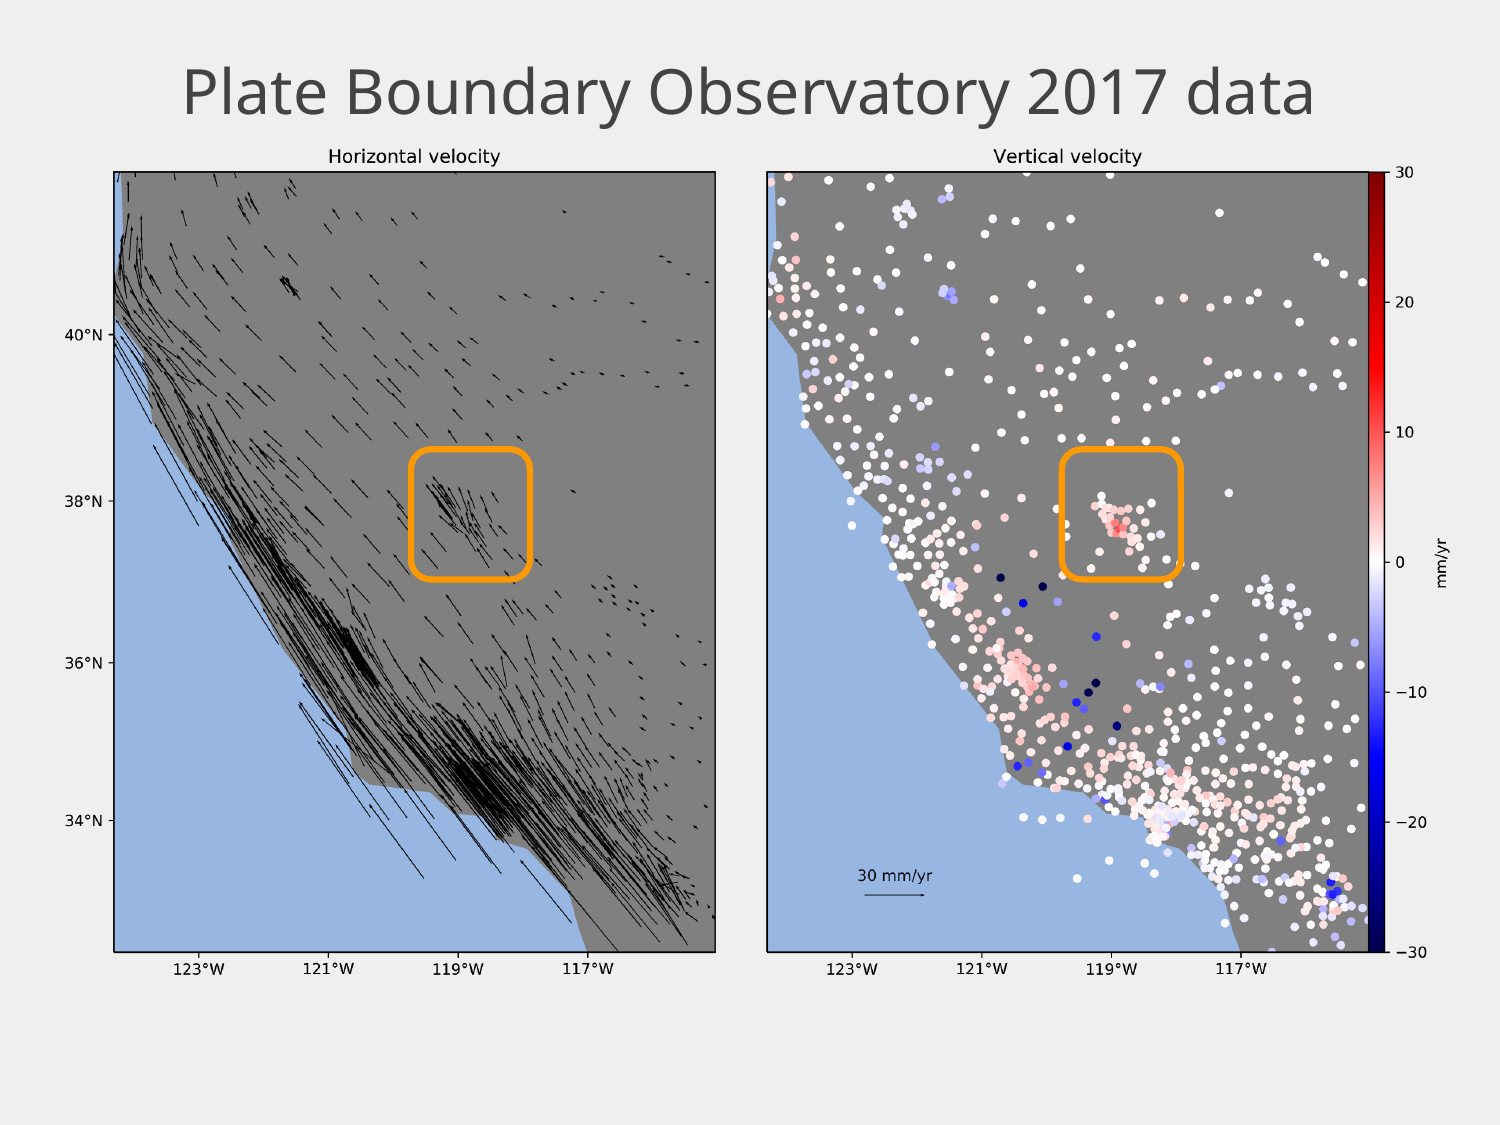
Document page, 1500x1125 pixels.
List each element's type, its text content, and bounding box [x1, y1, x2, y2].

picture [24, 147, 1475, 978]
text_box Plate Boundary Observatory 2017 data [149, 37, 1350, 148]
